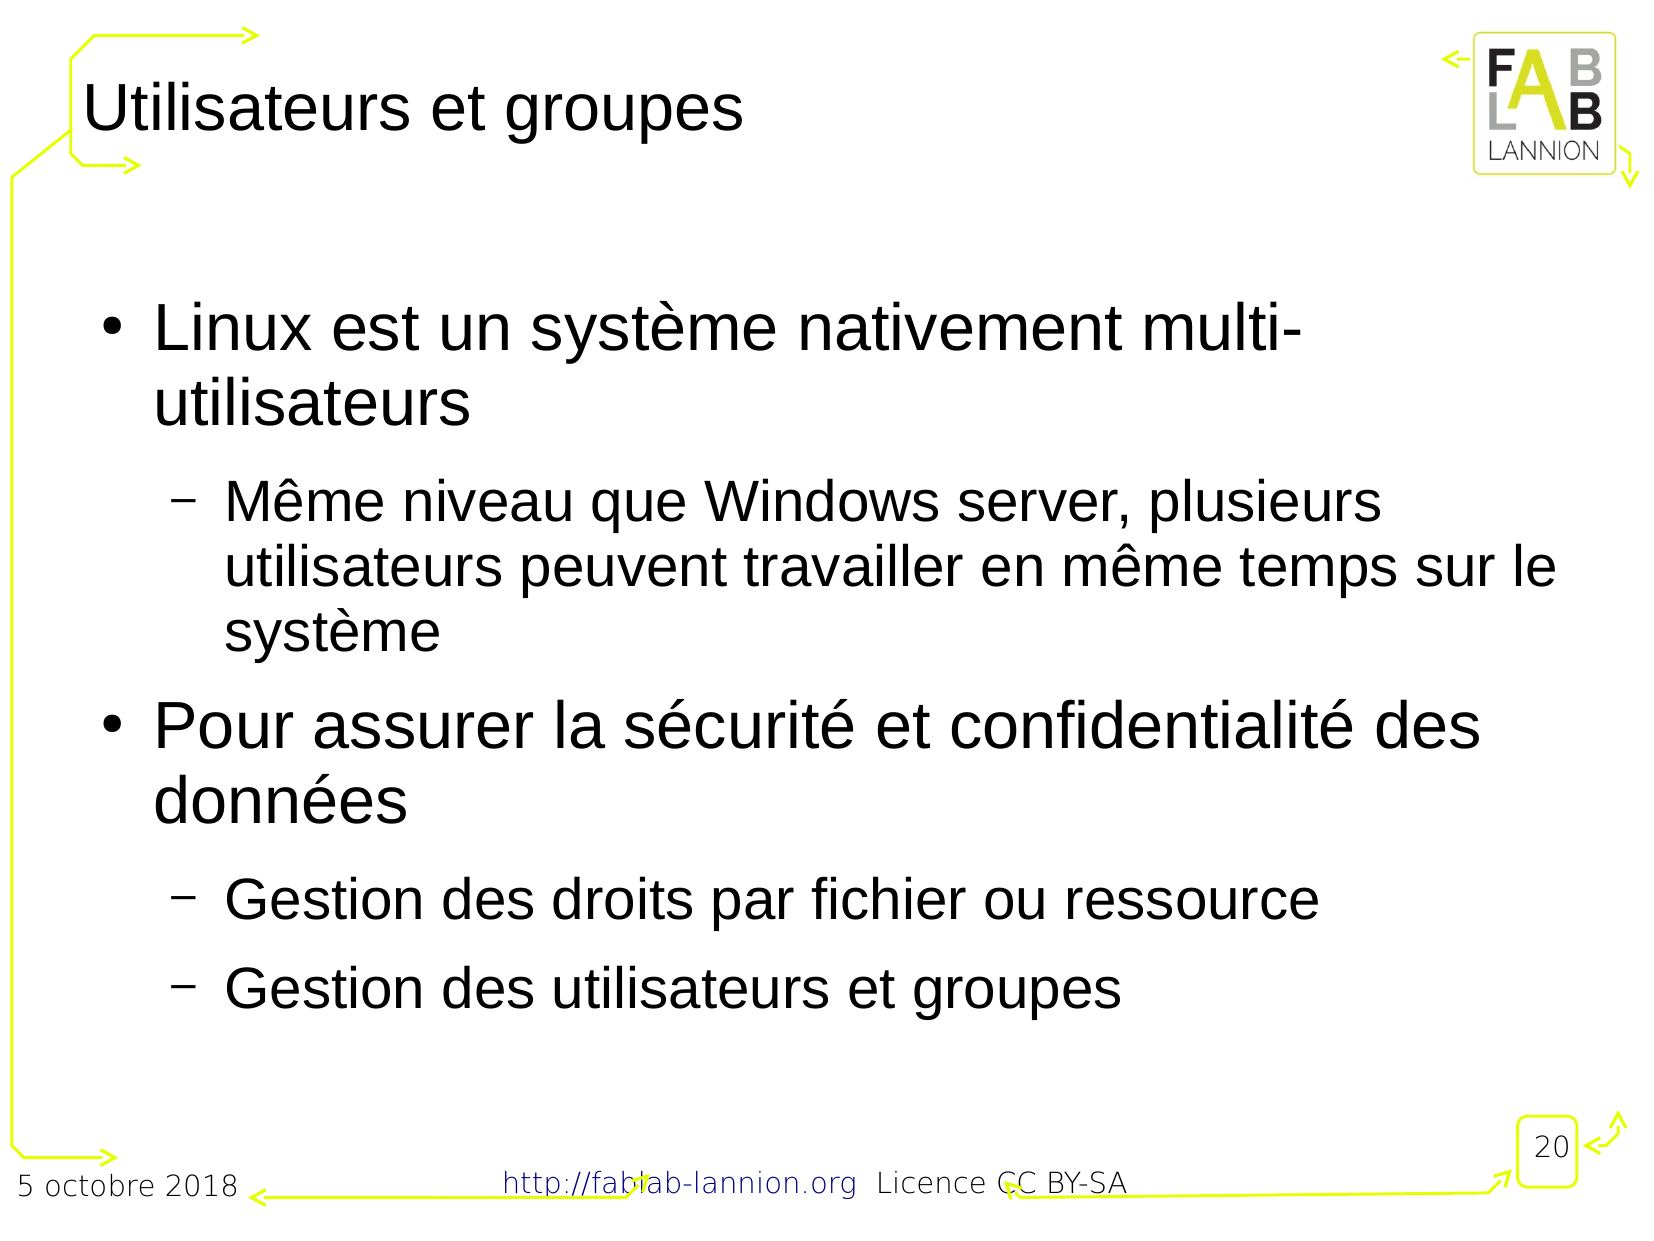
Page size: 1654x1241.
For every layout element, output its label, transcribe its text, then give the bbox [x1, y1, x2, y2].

list Linux est un système nativement multi-utilisateurs Même niveau que Windows server, plusieurs utilisateurs peuvent travailler en même temps sur le système Pour assurer la sécurité et confidentialité des données Gestion des droits par fichier ou ressource Gestion des utilisateurs et groupes [82, 290, 1571, 1052]
picture [1470, 29, 1619, 178]
title Utilisateurs et groupes [82, 49, 1441, 166]
